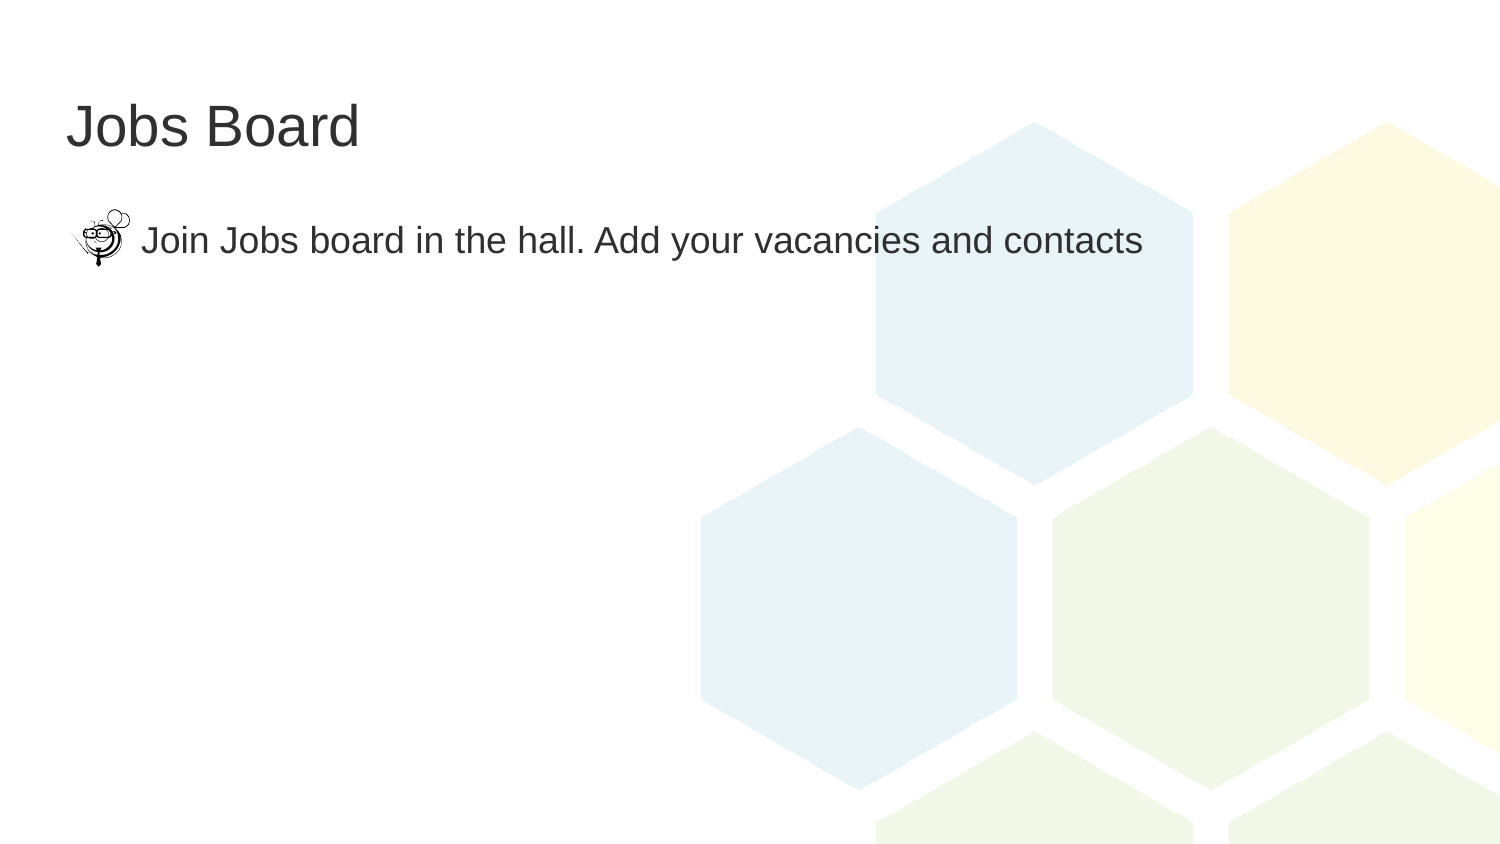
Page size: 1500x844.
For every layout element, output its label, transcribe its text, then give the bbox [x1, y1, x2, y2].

picture [0, 0, 1500, 844]
title Jobs Board [51, 72, 1449, 167]
list Join Jobs board in the hall. Add your vacancies and contacts [55, 200, 1453, 390]
